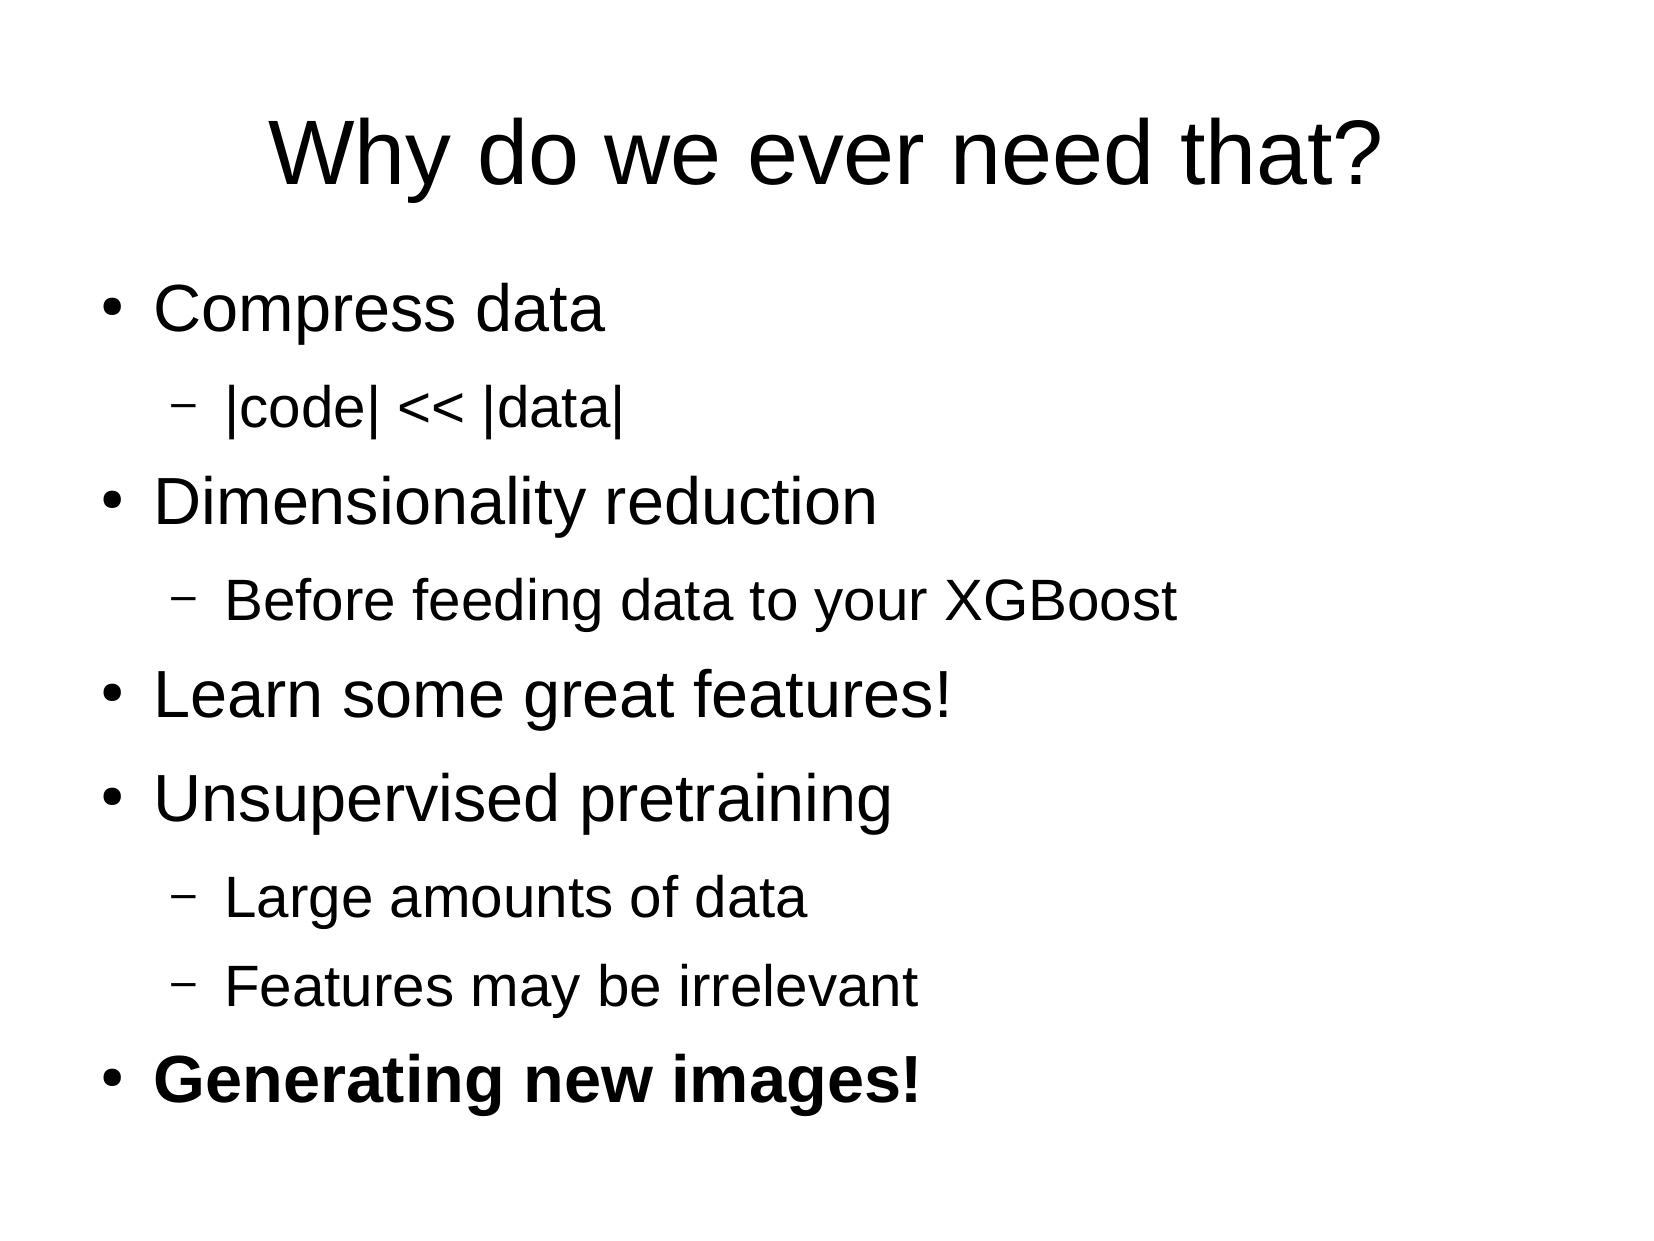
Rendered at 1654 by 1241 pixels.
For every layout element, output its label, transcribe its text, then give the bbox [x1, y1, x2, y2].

title Why do we ever need that? [82, 49, 1571, 257]
list Compress data |code| << |data| Dimensionality reduction Before feeding data to your XGBoost Learn some great features! Unsupervised pretraining Large amounts of data Features may be irrelevant Generating new images! [82, 270, 1571, 1201]
